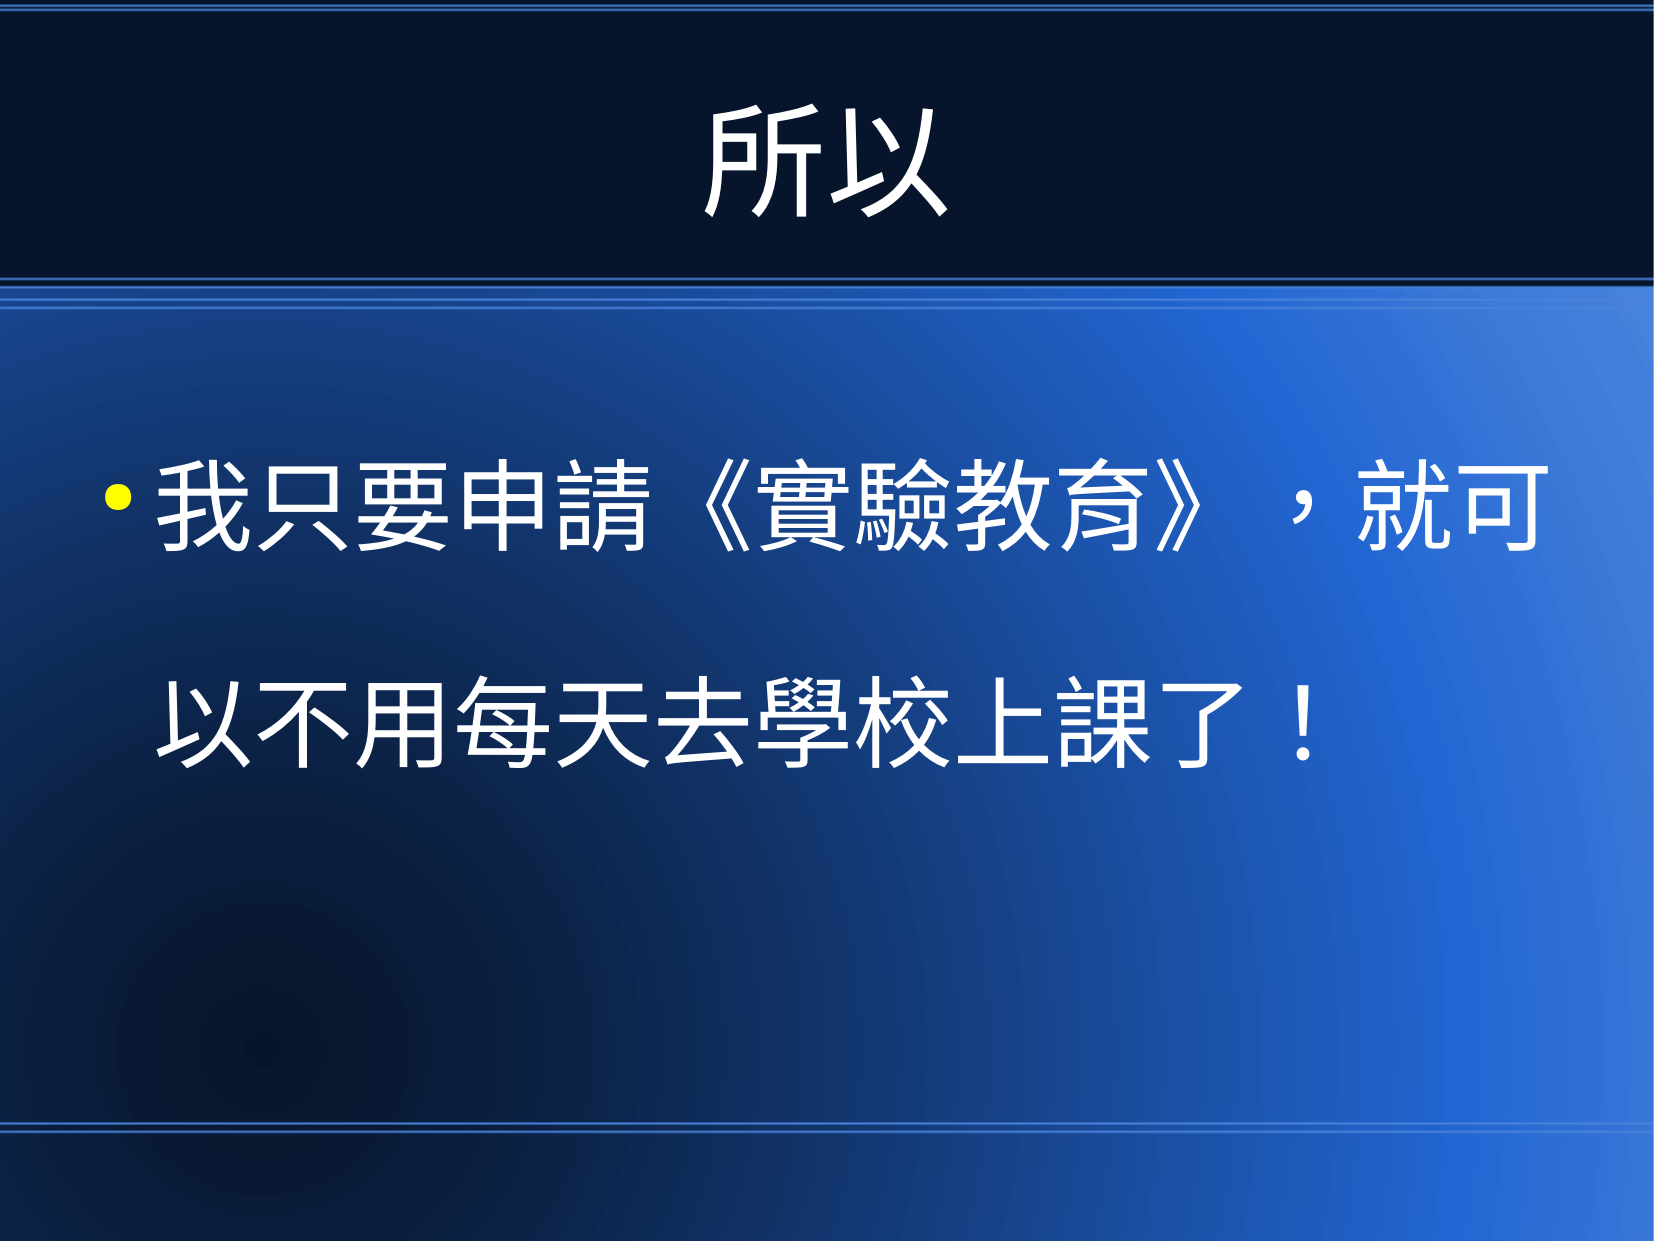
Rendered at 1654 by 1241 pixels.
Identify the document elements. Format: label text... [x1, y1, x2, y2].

picture [0, 0, 1654, 1241]
title 所以 [82, 49, 1571, 257]
list 我只要申請《實驗教育》，就可以不用每天去學校上課了！ [82, 355, 1571, 1241]
